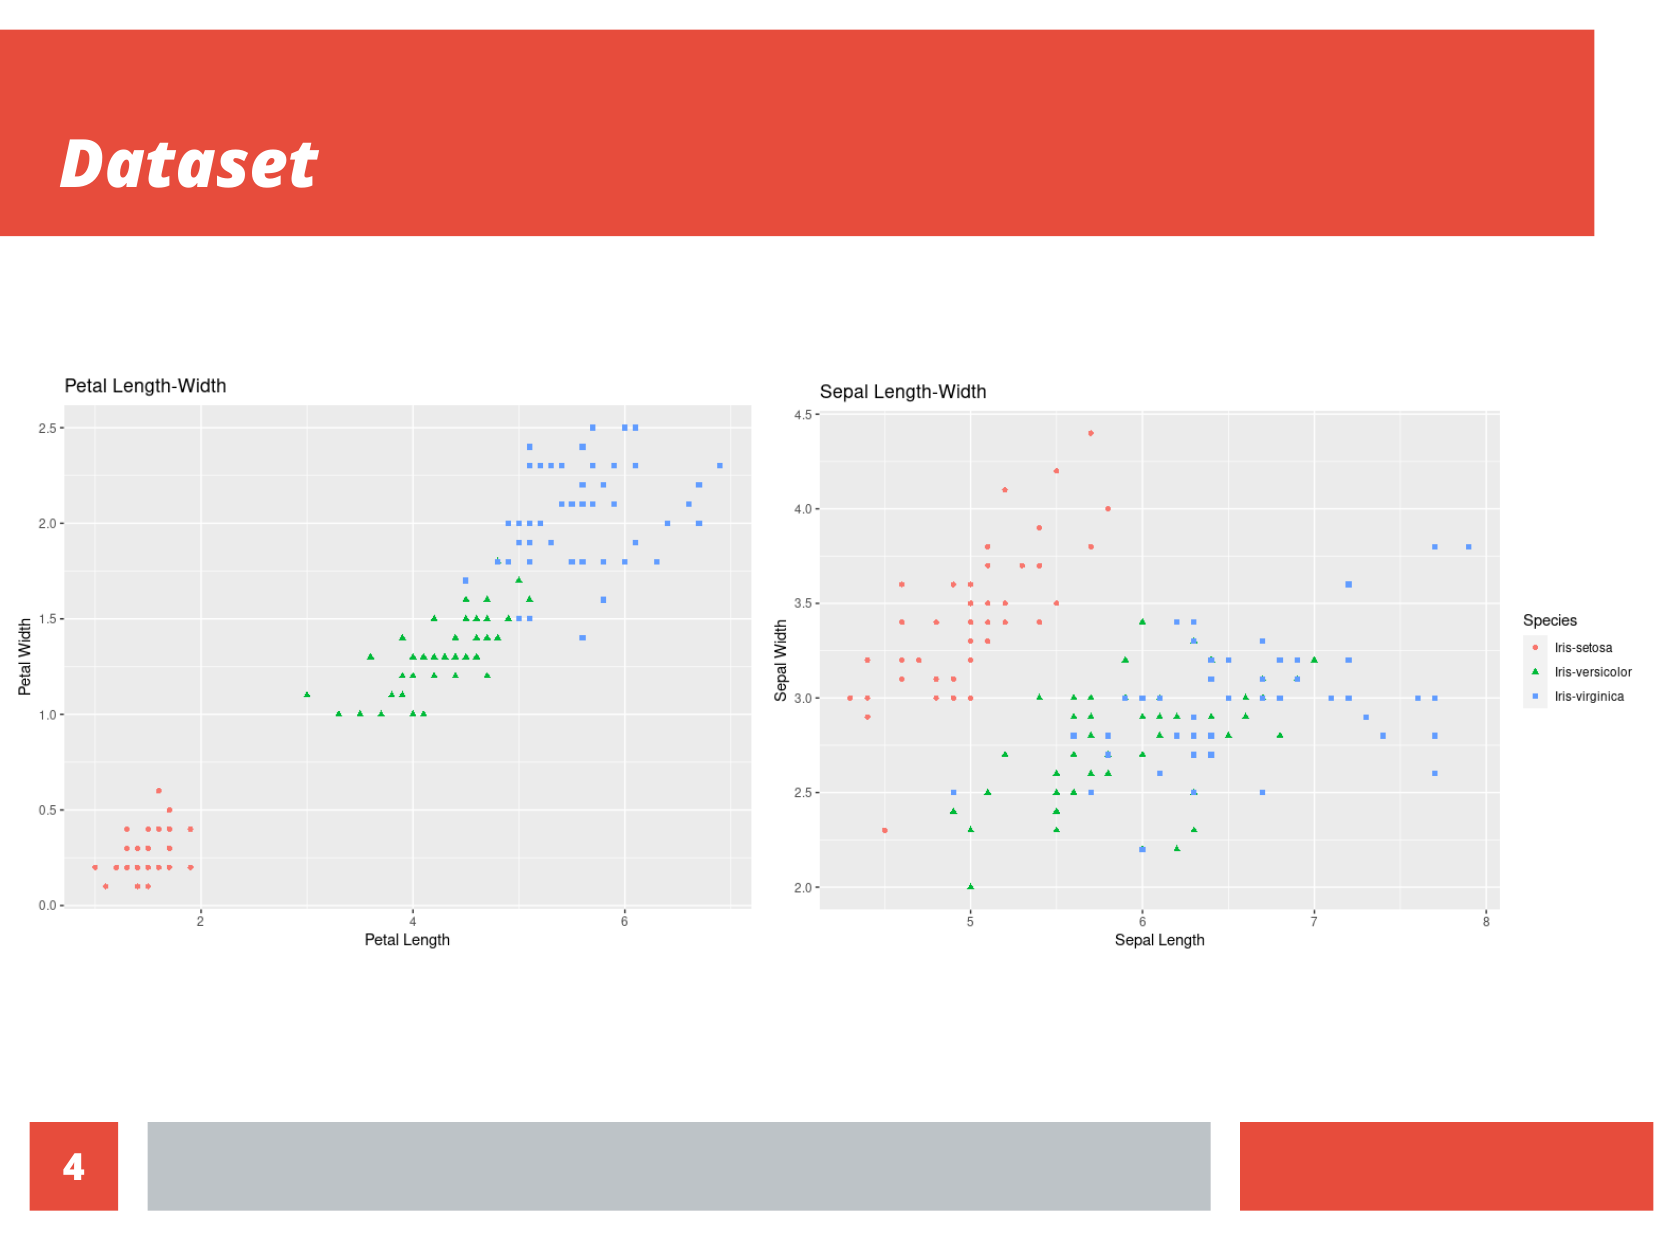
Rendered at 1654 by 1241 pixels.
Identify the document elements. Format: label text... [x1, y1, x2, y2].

picture [11, 371, 1648, 957]
title Dataset [59, 59, 1595, 207]
